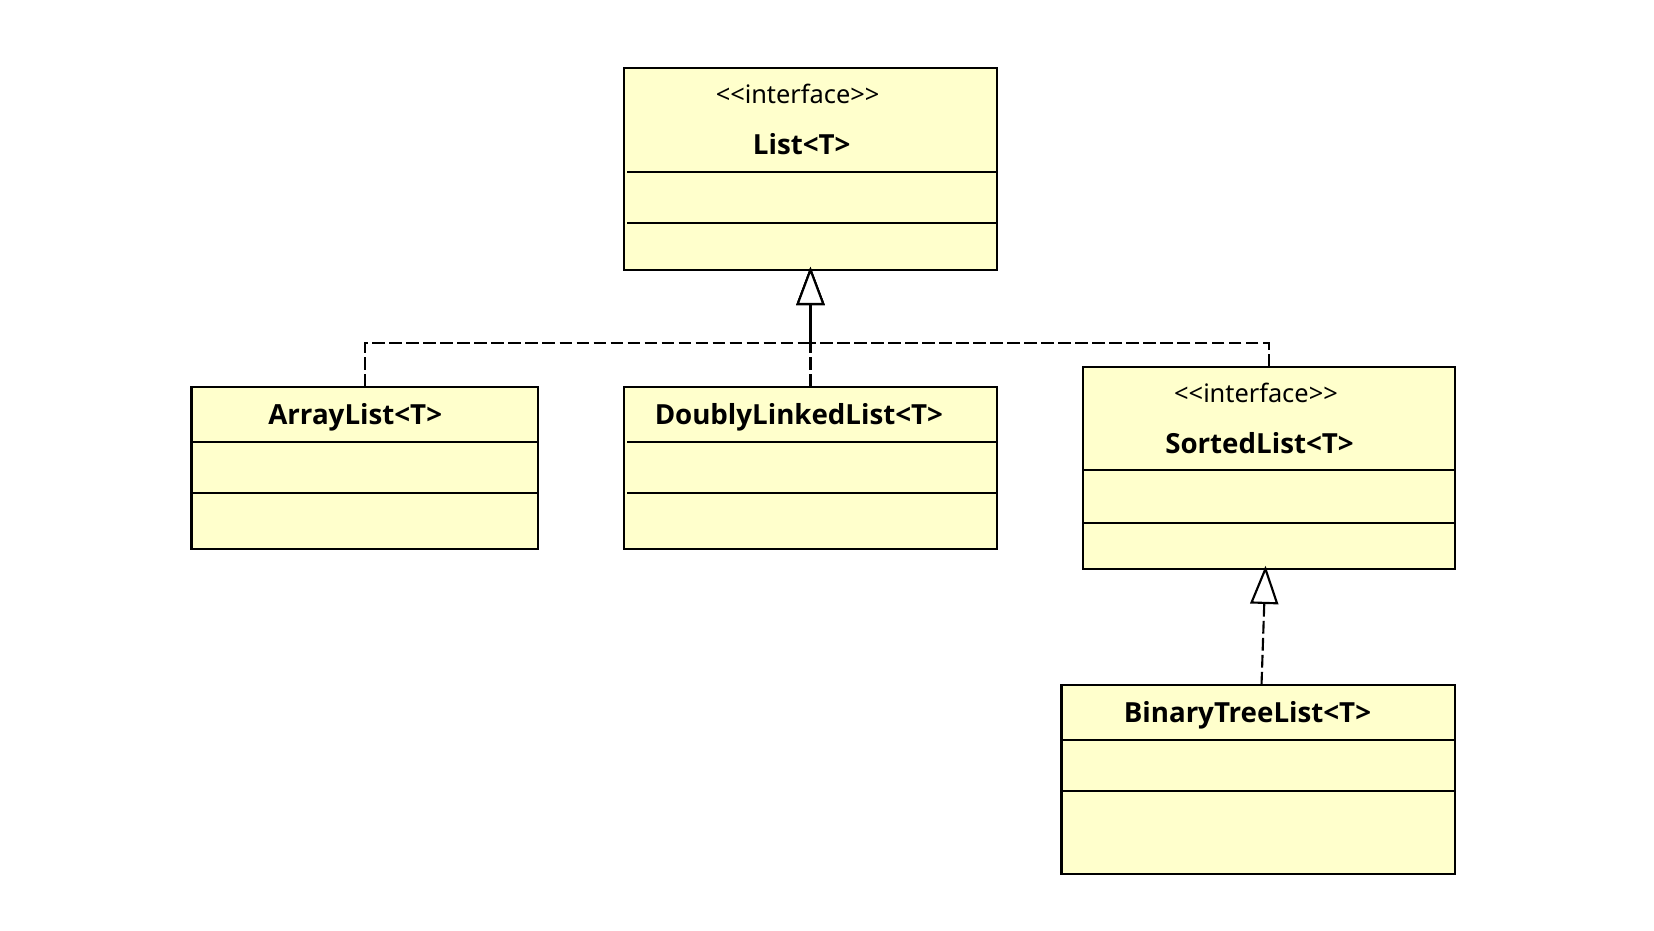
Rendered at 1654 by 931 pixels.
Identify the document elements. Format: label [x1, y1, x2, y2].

picture [156, 34, 1489, 910]
